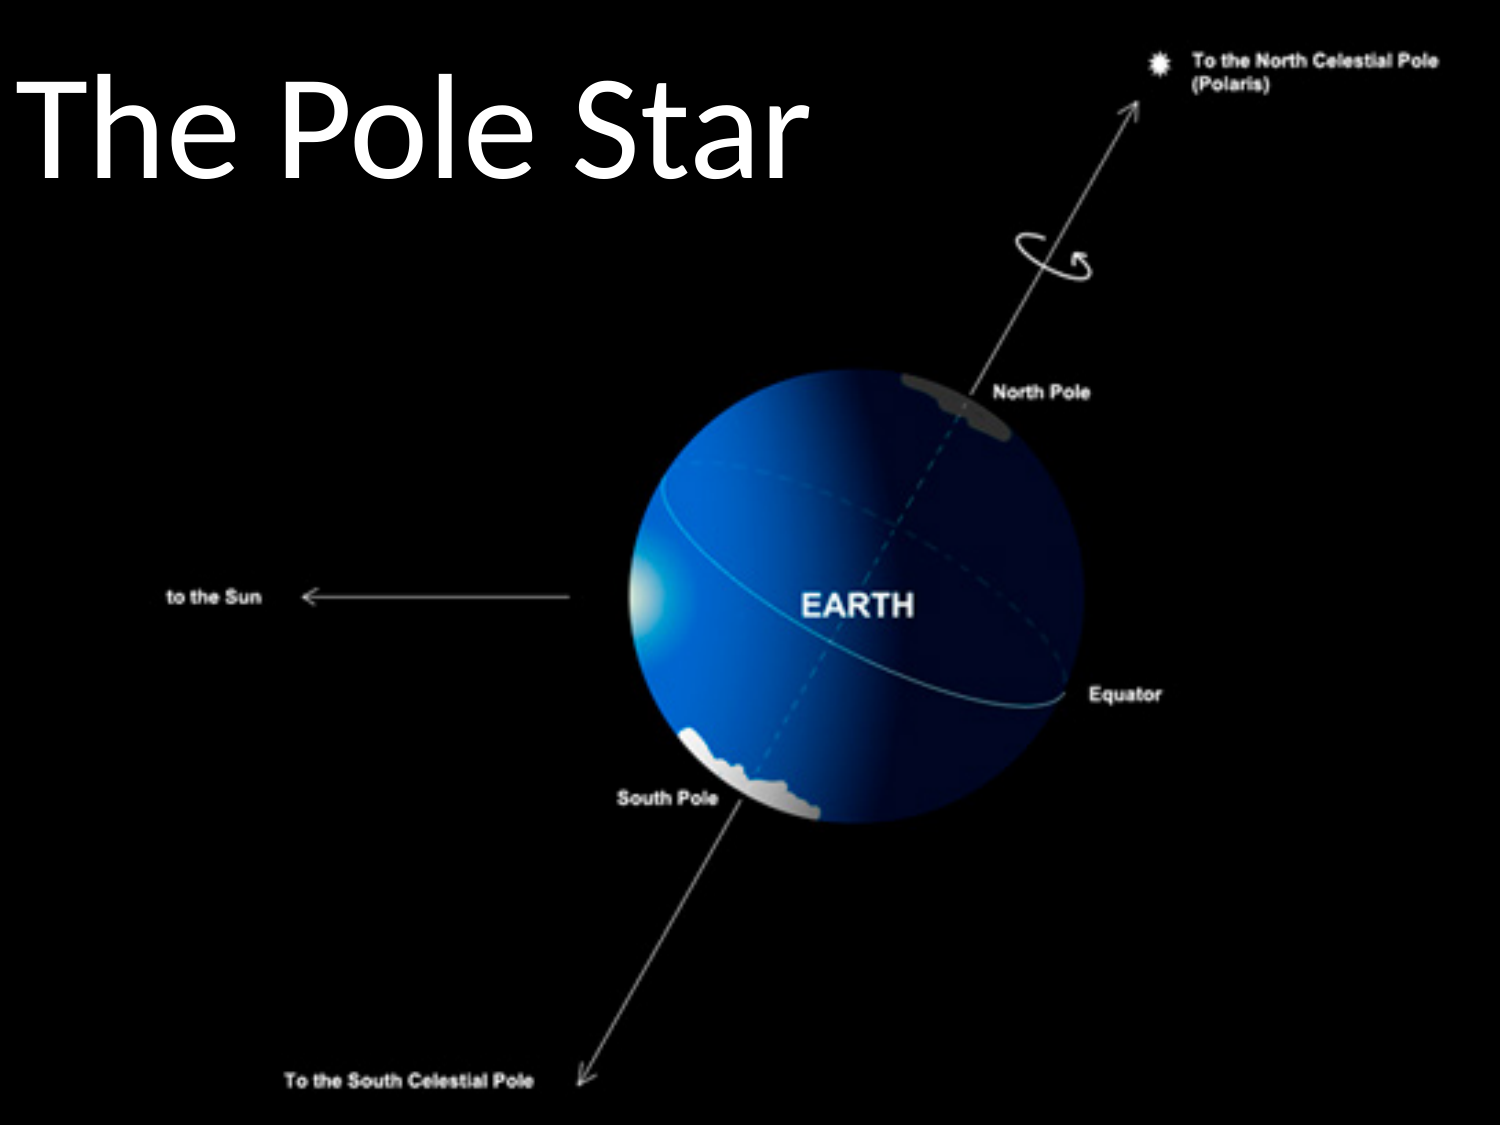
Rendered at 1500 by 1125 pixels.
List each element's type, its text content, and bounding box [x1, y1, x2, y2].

text_box The Pole Star [0, 20, 876, 218]
picture [125, 0, 1500, 1125]
